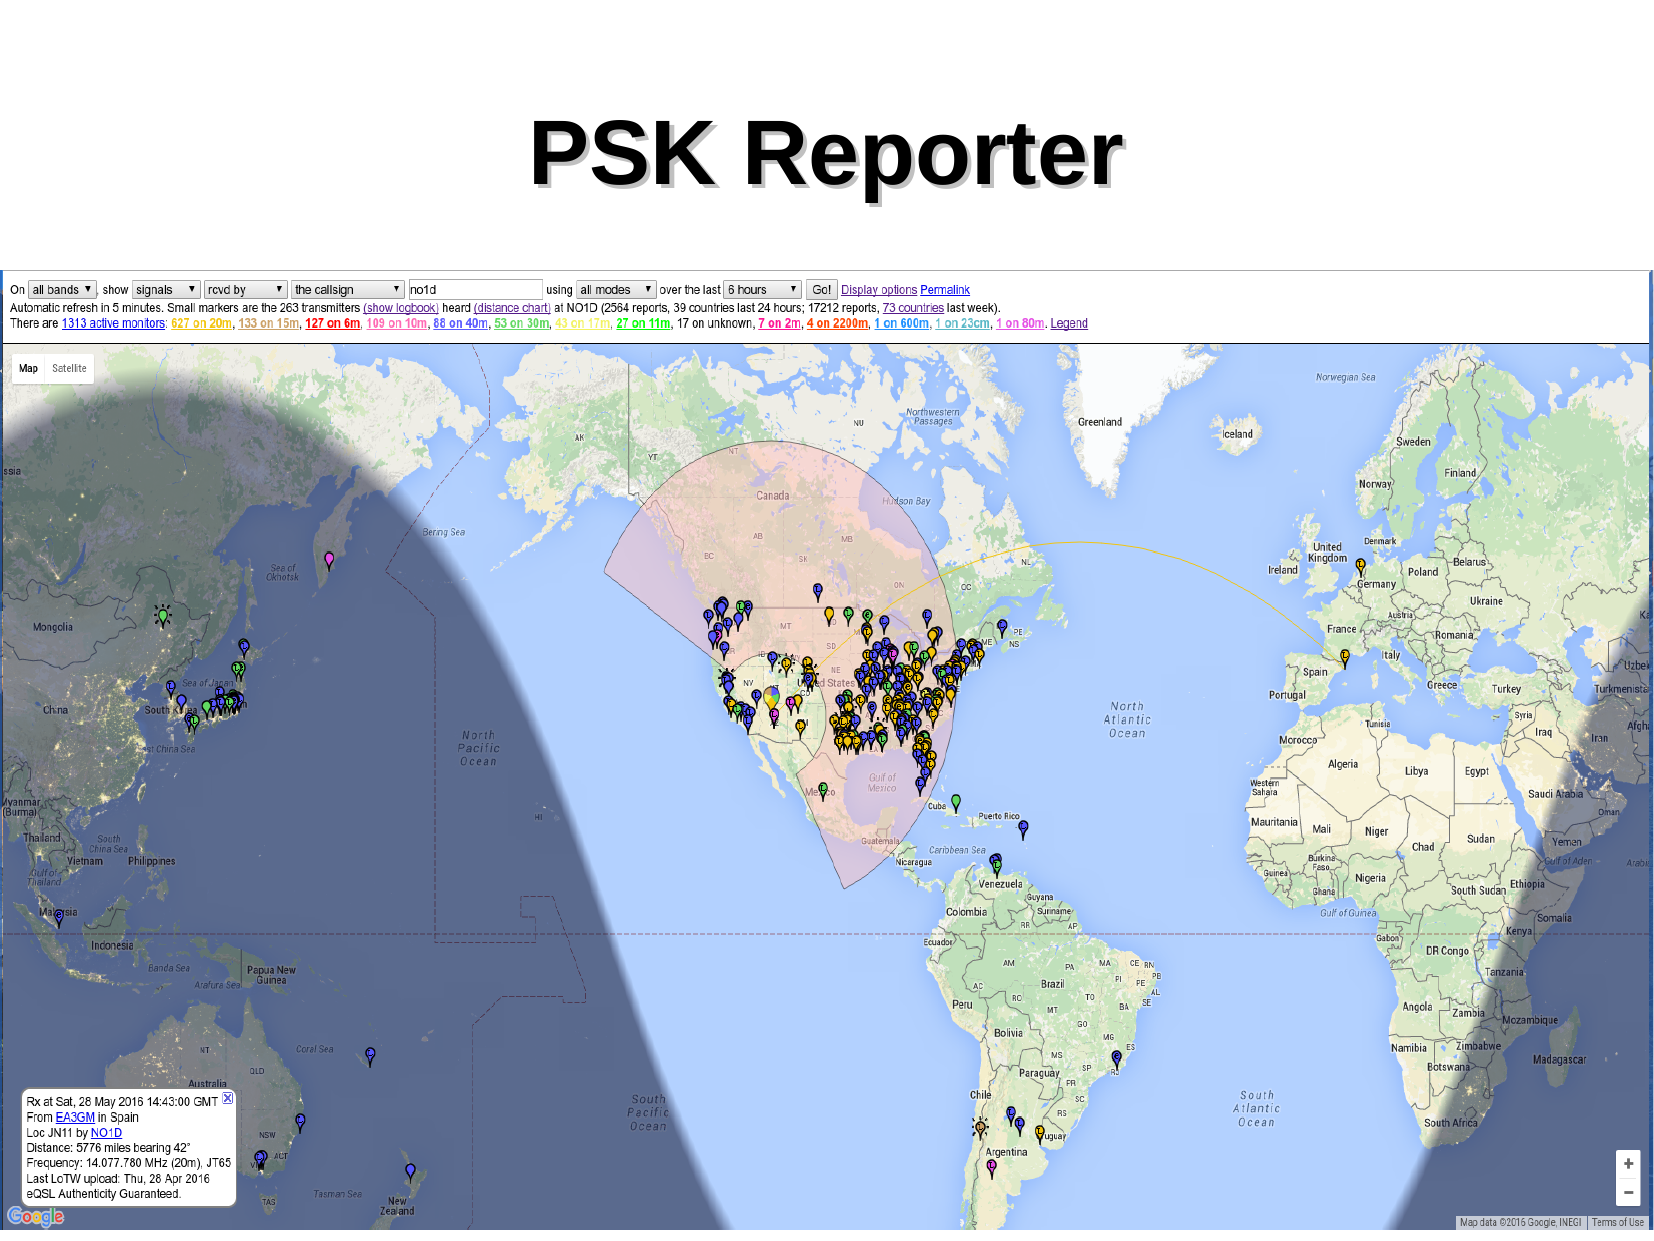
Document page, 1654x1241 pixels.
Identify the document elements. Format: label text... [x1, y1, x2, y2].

title PSK Reporter [82, 49, 1571, 257]
picture [0, 270, 1654, 1231]
